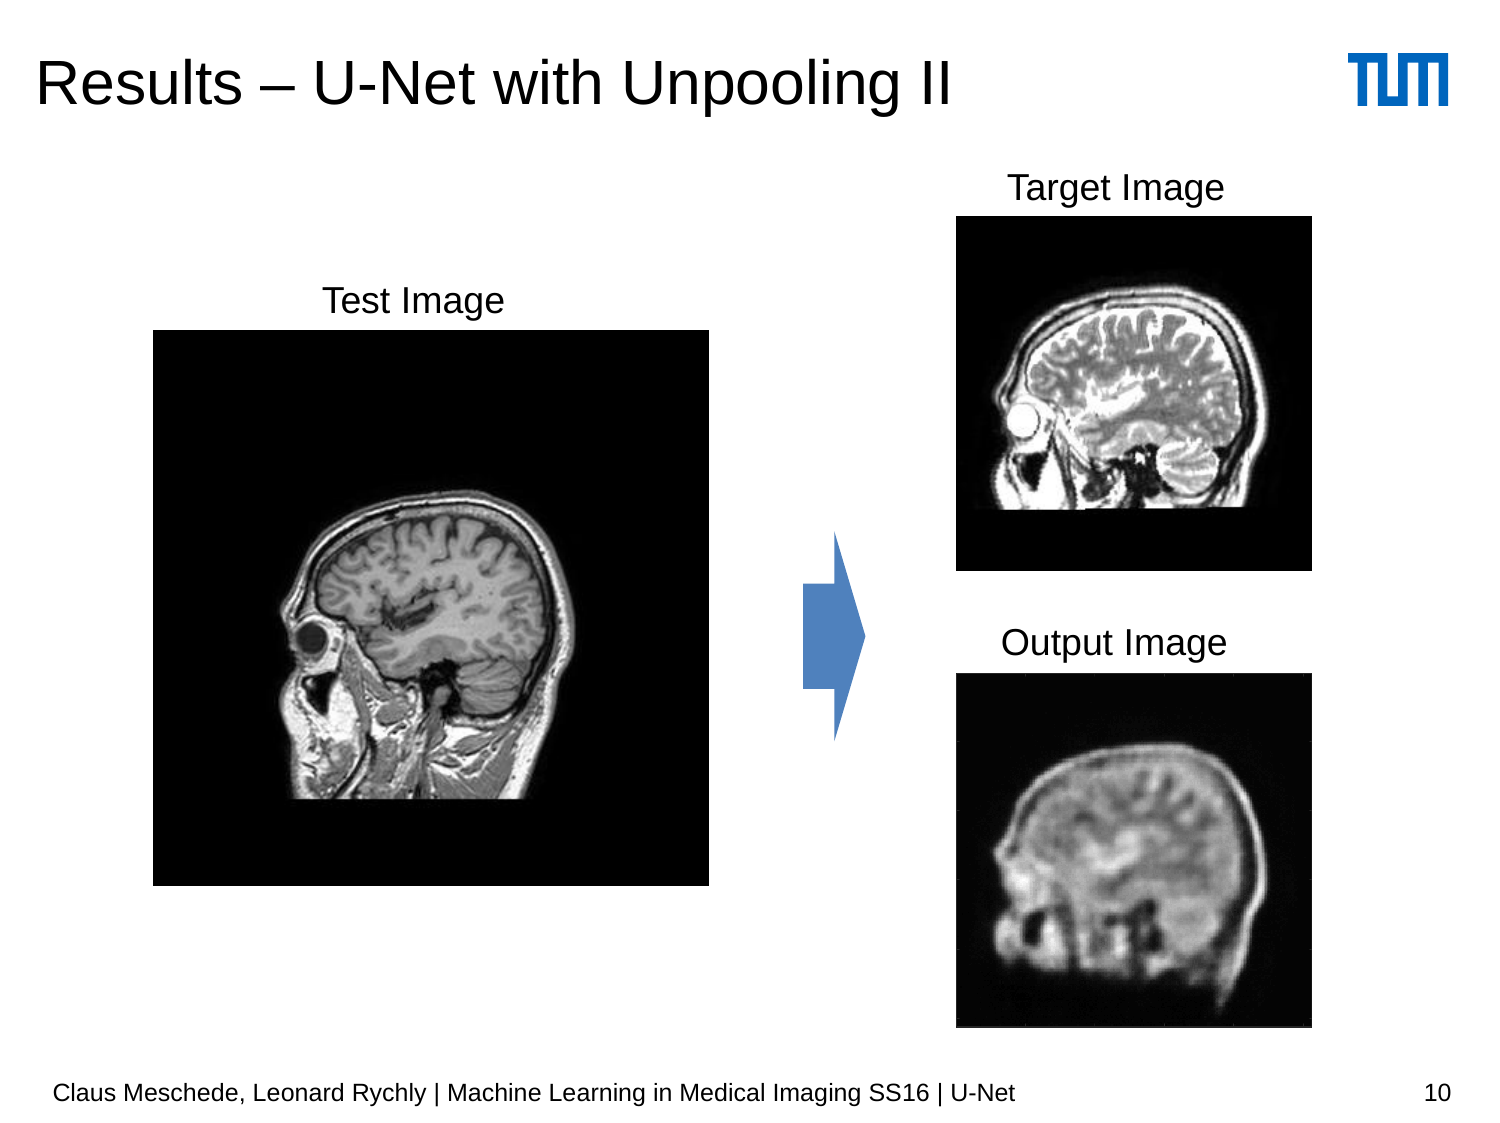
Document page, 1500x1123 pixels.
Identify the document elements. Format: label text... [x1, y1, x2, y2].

picture [153, 330, 709, 886]
title Results – U-Net with Unpooling II [35, 48, 1436, 119]
text_box [803, 531, 866, 742]
text_box Output Image [985, 614, 1258, 673]
picture [956, 216, 1312, 571]
text_box Target Image [992, 158, 1276, 216]
text_box Test Image [307, 271, 556, 329]
picture [956, 673, 1312, 1028]
